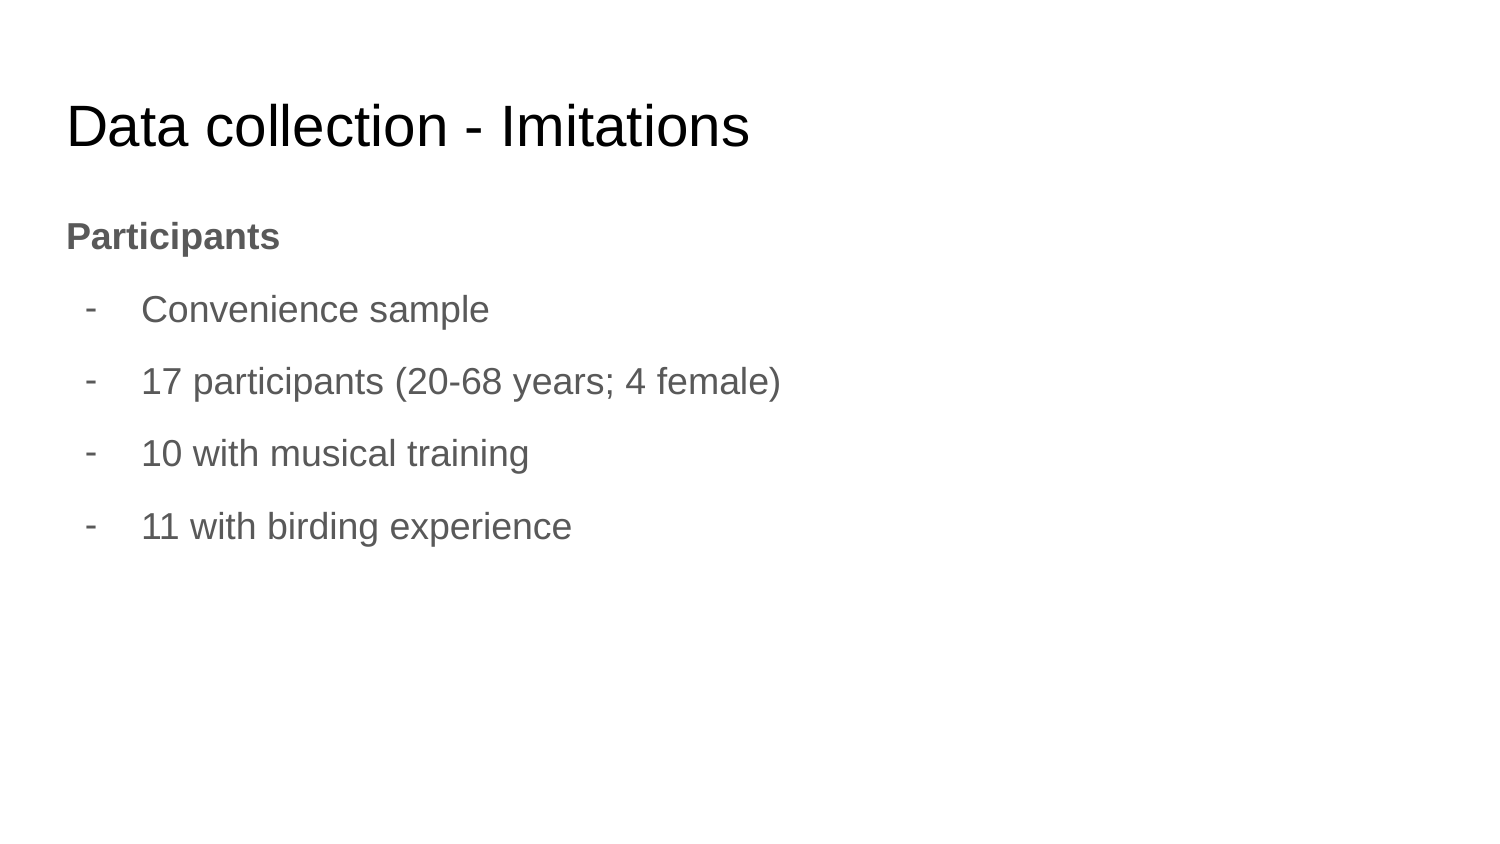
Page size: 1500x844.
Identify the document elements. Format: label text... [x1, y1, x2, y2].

list Participants Convenience sample 17 participants (20-68 years; 4 female) 10 with musical training 11 with birding experience [51, 197, 1449, 494]
title Data collection - Imitations [51, 72, 1449, 167]
